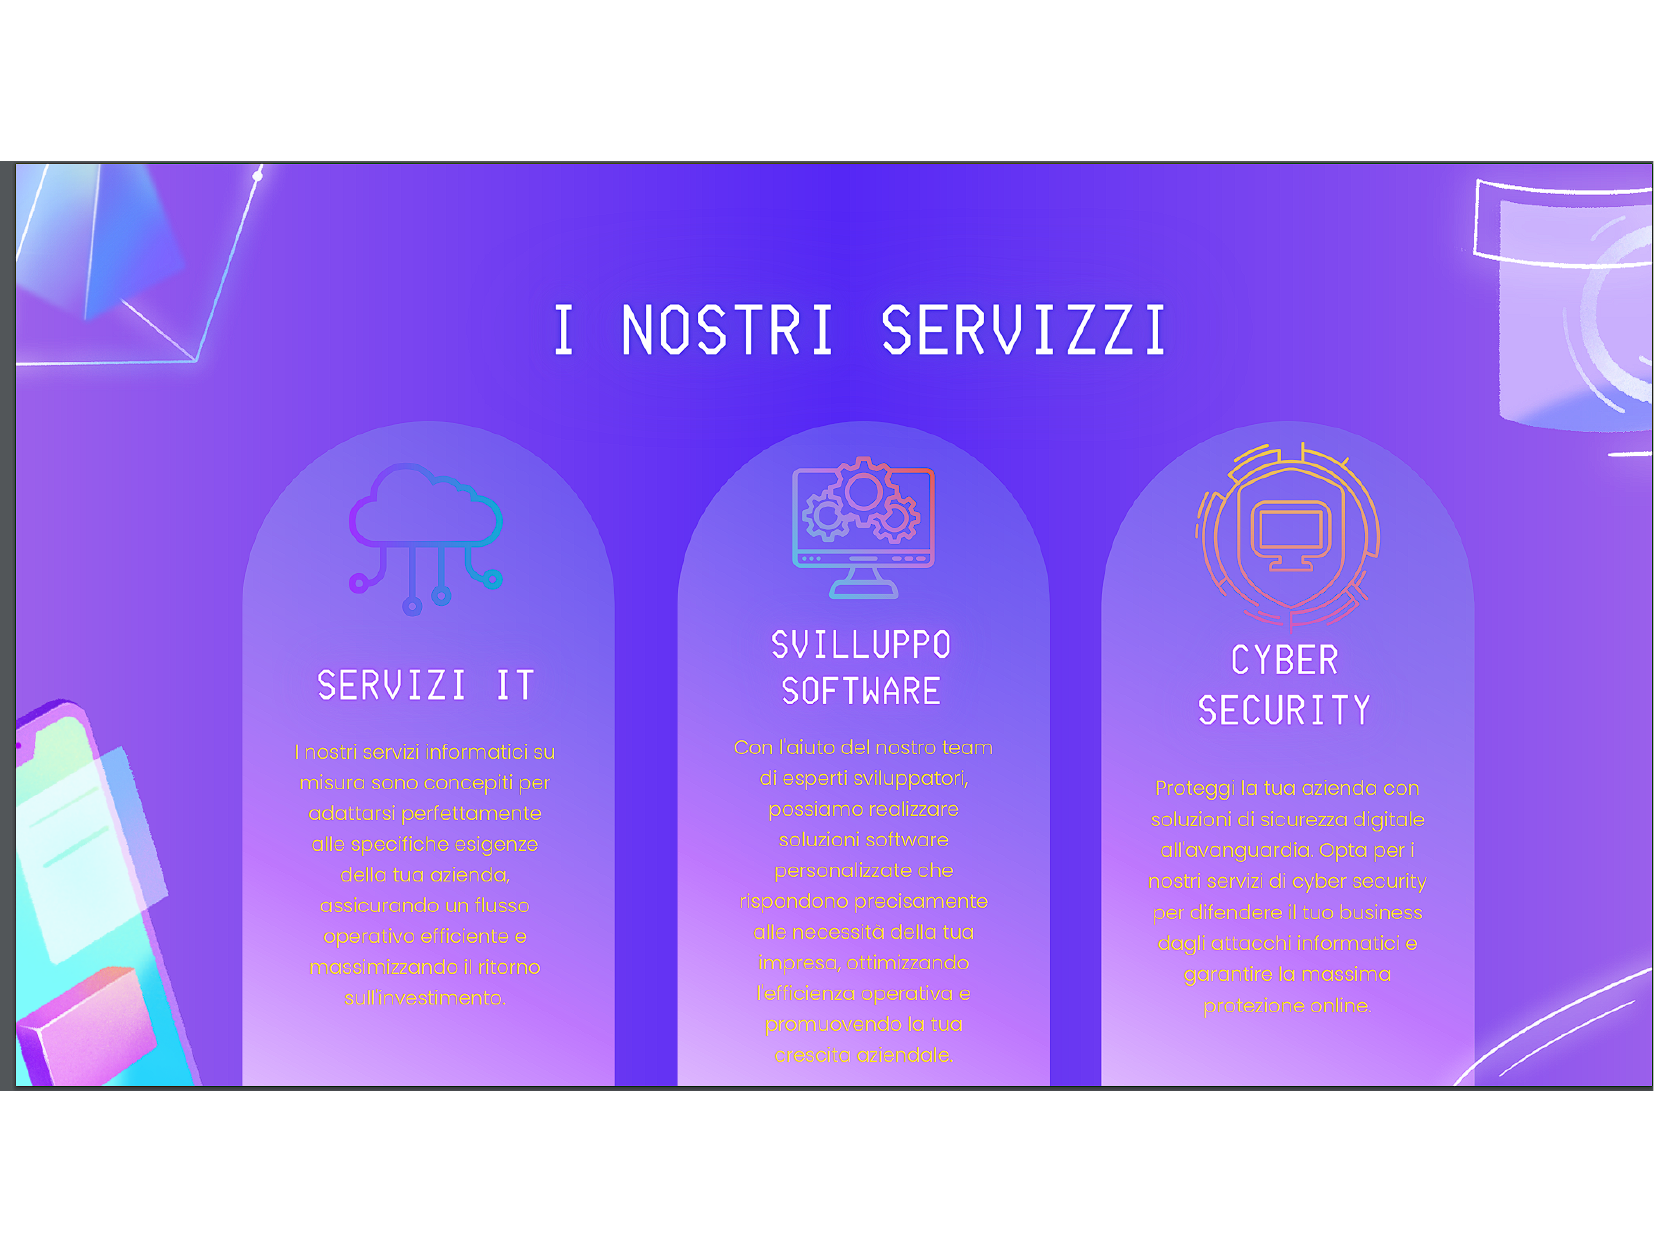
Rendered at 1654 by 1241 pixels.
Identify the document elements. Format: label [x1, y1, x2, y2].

picture [0, 161, 1654, 1091]
